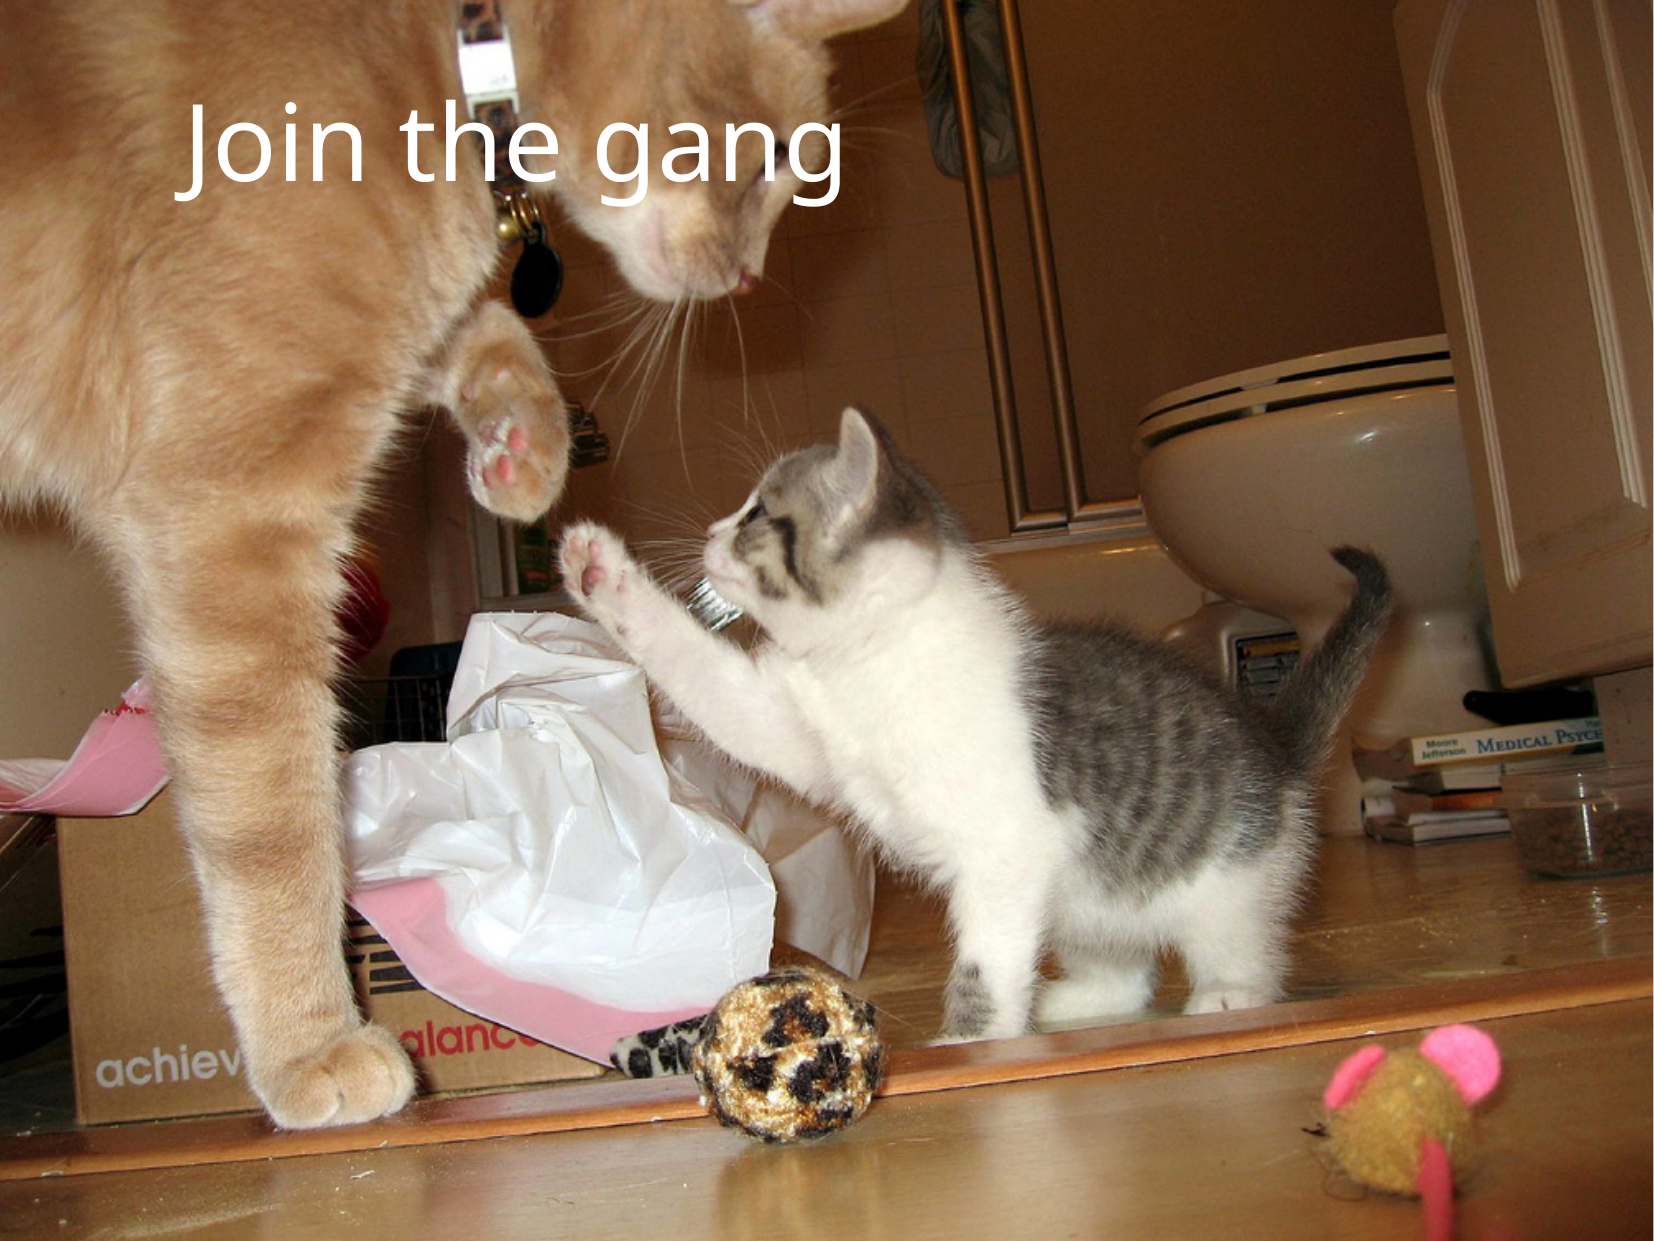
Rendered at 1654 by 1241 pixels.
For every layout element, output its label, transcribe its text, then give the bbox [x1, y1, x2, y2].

text_box Join the gang [0, 64, 1033, 215]
picture [0, 0, 1654, 1241]
